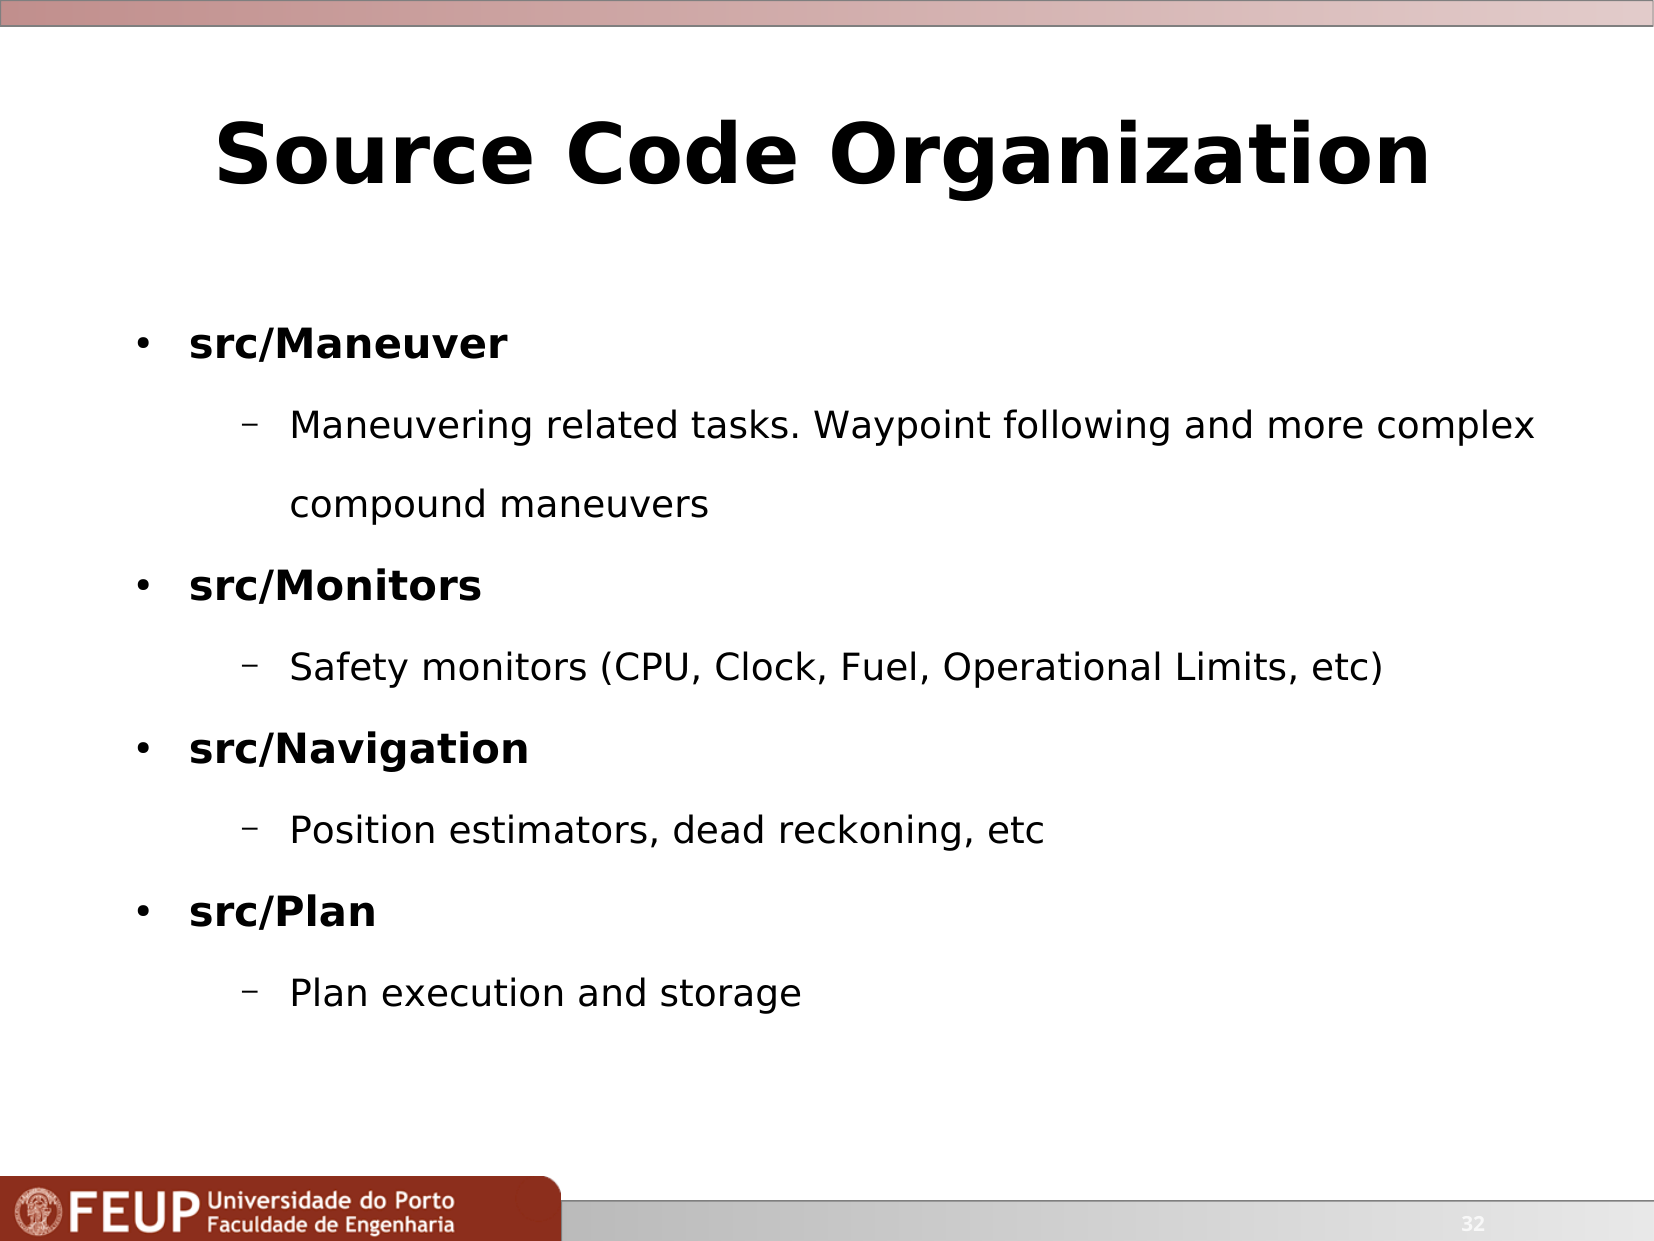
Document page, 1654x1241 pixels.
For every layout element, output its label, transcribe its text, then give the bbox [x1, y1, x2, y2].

picture [0, 1176, 561, 1241]
list src/Maneuver Maneuvering related tasks. Waypoint following and more complex compound maneuvers src/Monitors Safety monitors (CPU, Clock, Fuel, Operational Limits, etc) src/Navigation Position estimators, dead reckoning, etc src/Plan Plan execution and storage [118, 319, 1571, 1040]
title Source Code Organization [64, 70, 1582, 239]
